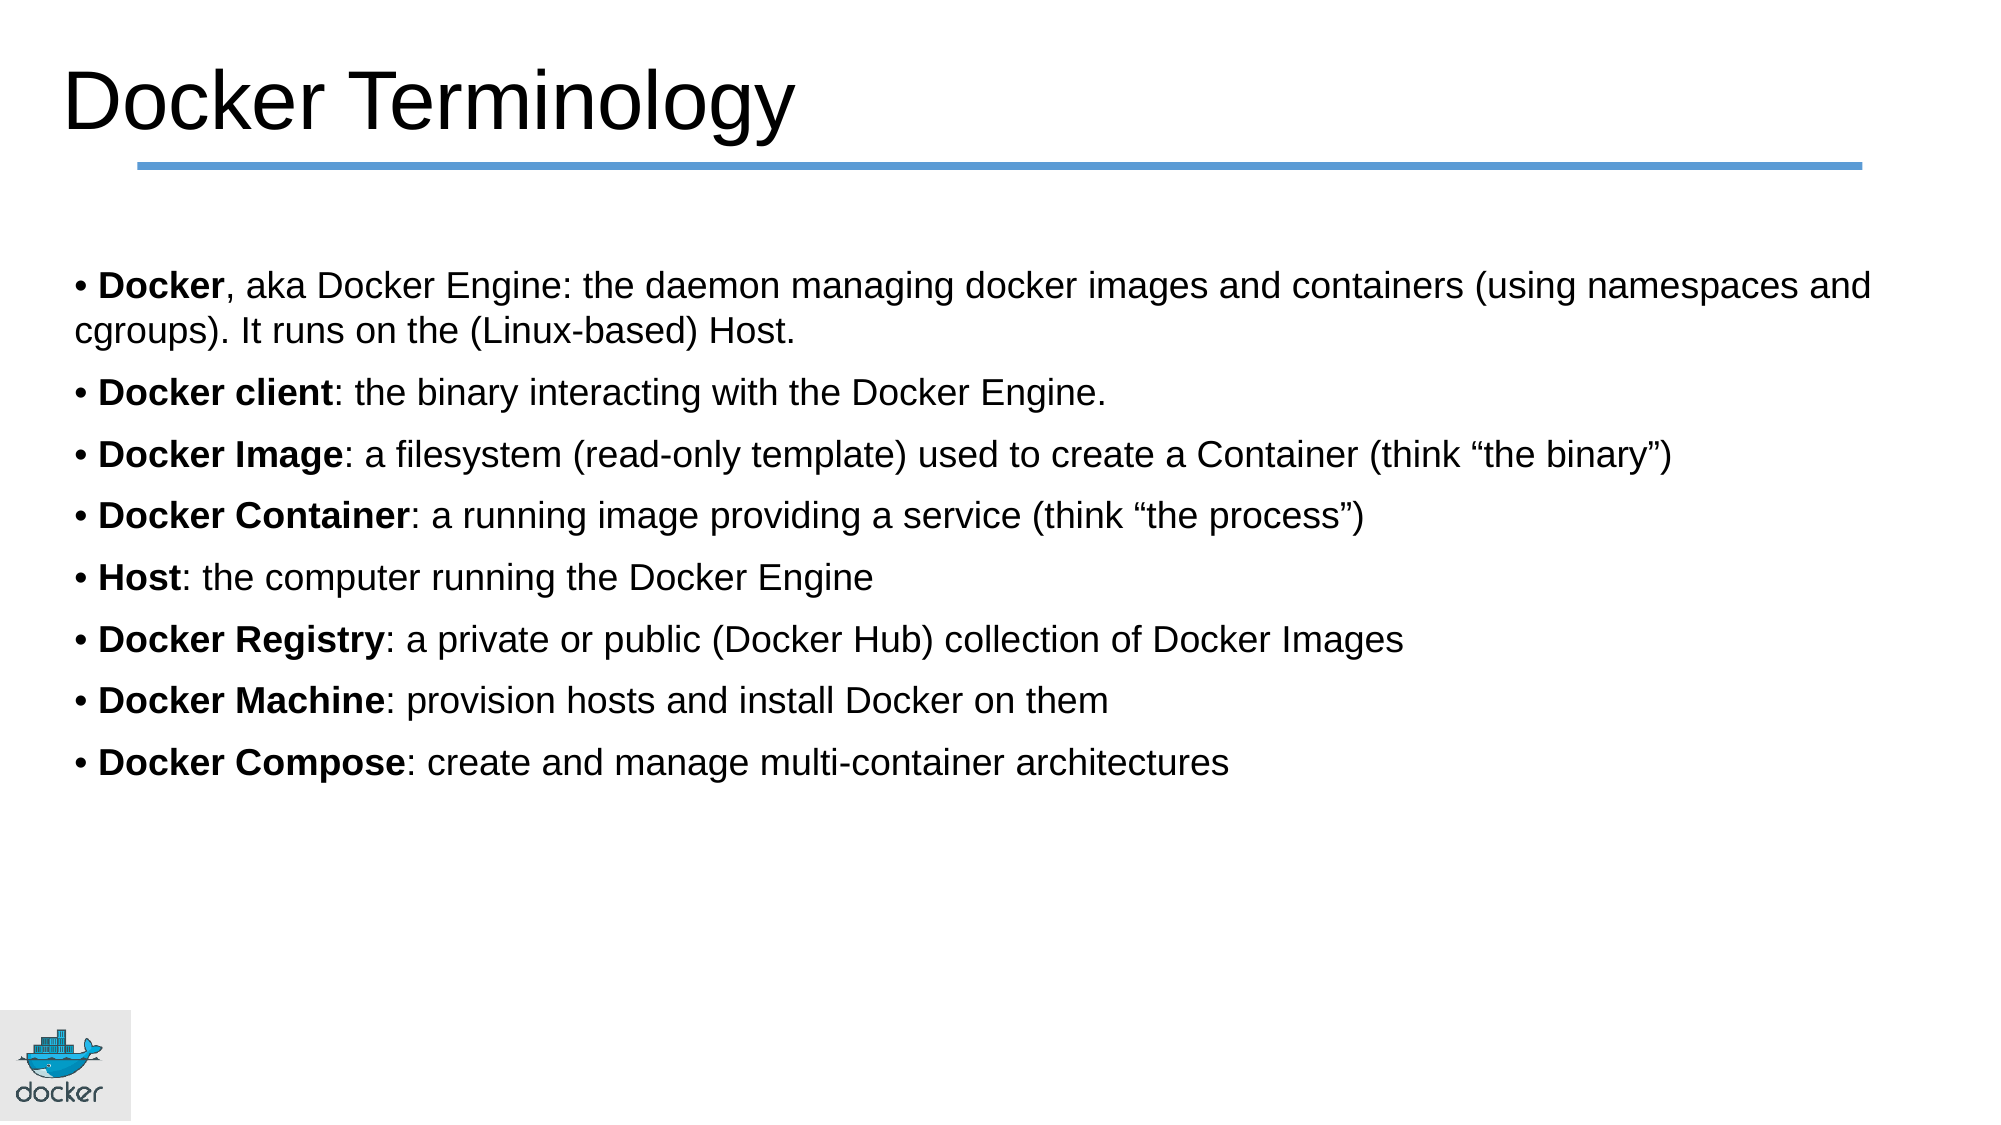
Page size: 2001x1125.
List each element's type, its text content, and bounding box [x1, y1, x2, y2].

text_box • Docker, aka Docker Engine: the daemon managing docker images and containers (using namespaces and cgroups). It runs on the (Linux-based) Host. • Docker client: the binary interacting with the Docker Engine. • Docker Image: a filesystem (read-only template) used to create a Container (think “the binary”) • Docker Container: a running image providing a service (think “the process”) • Host: the computer running the Docker Engine • Docker Registry: a private or public (Docker Hub) collection of Docker Images • Docker Machine: provision hosts and install Docker on them • Docker Compose: create and manage multi-container architectures [59, 254, 1920, 845]
picture [0, 1010, 131, 1121]
text_box Docker Terminology [47, 38, 1066, 154]
